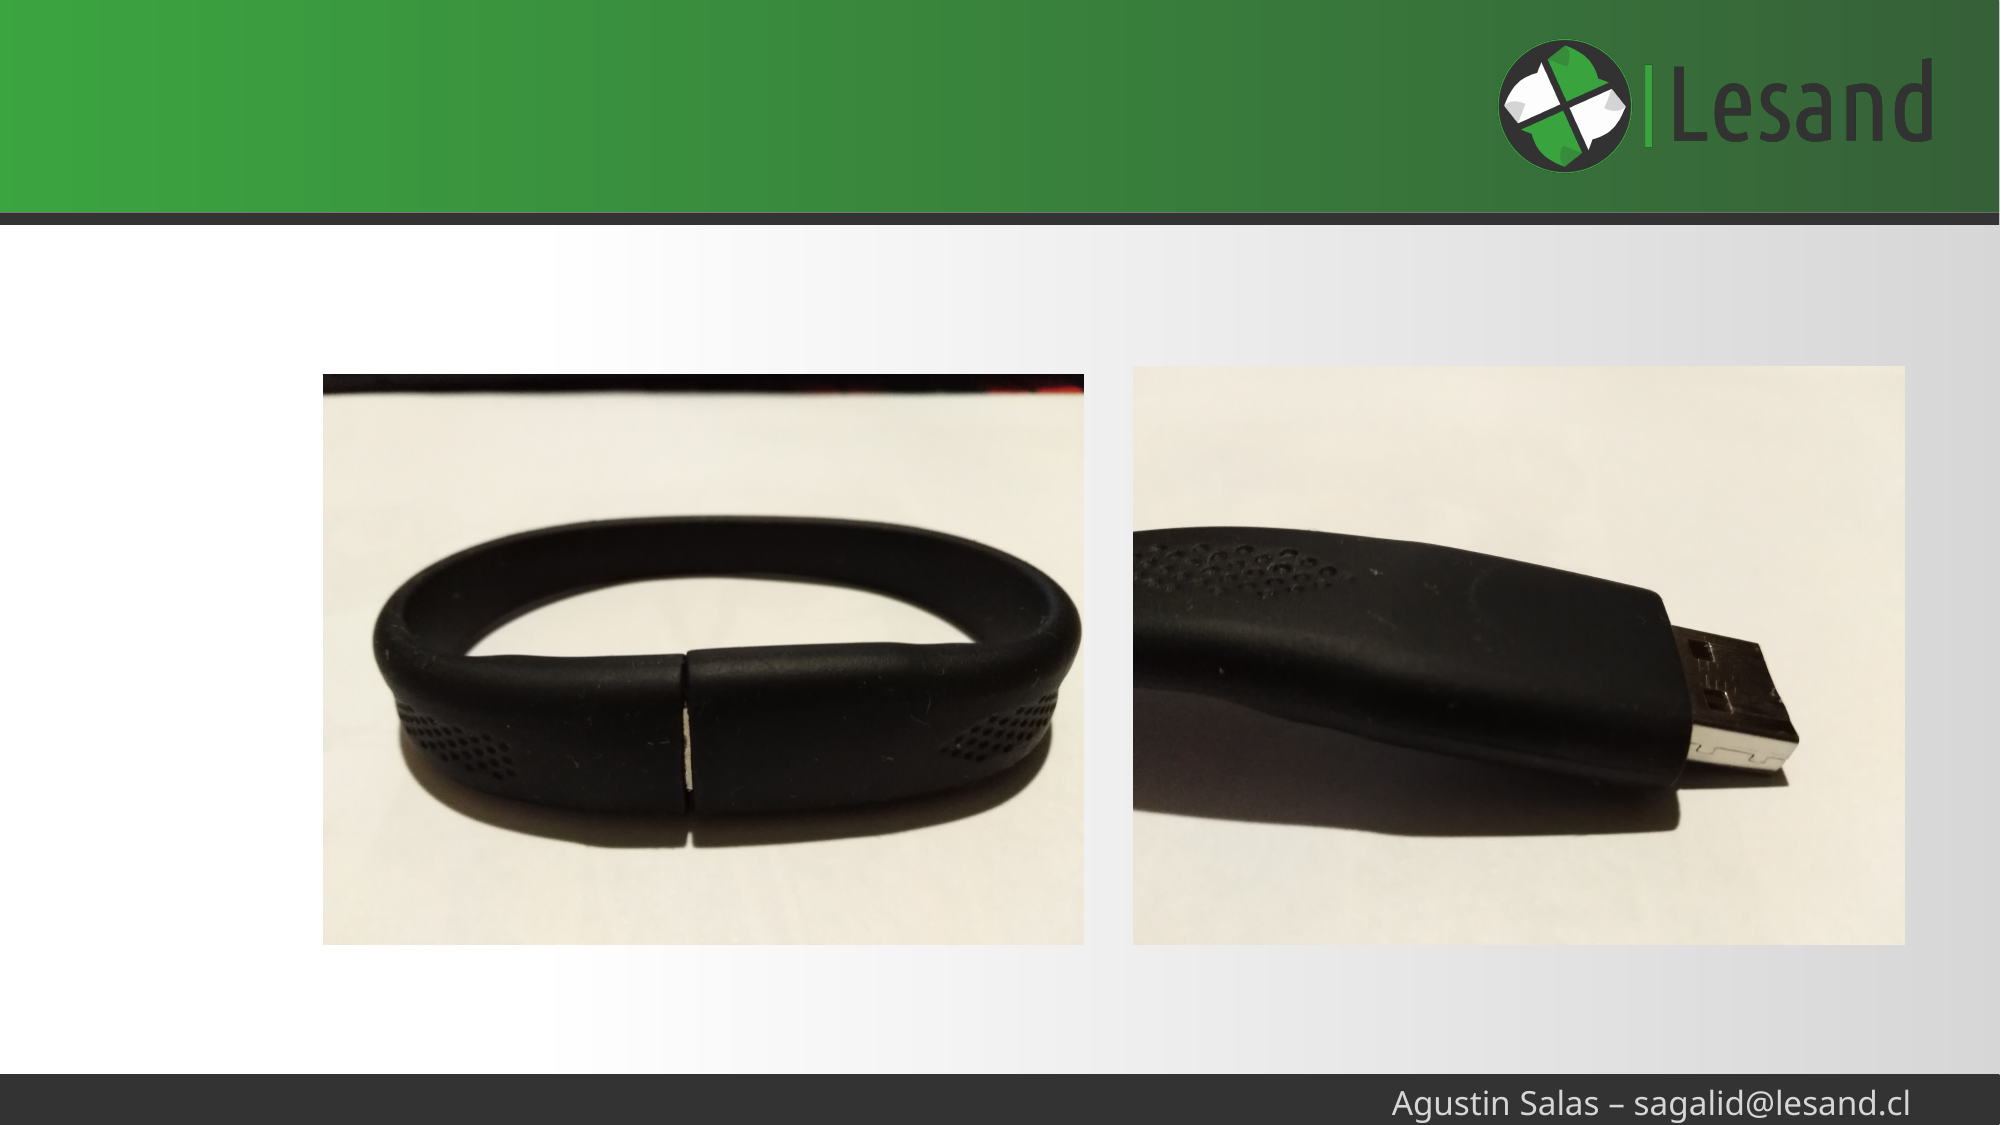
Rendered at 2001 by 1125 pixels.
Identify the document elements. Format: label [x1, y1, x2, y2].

picture [323, 374, 1084, 946]
picture [1133, 366, 1906, 946]
picture [1479, 26, 1996, 186]
